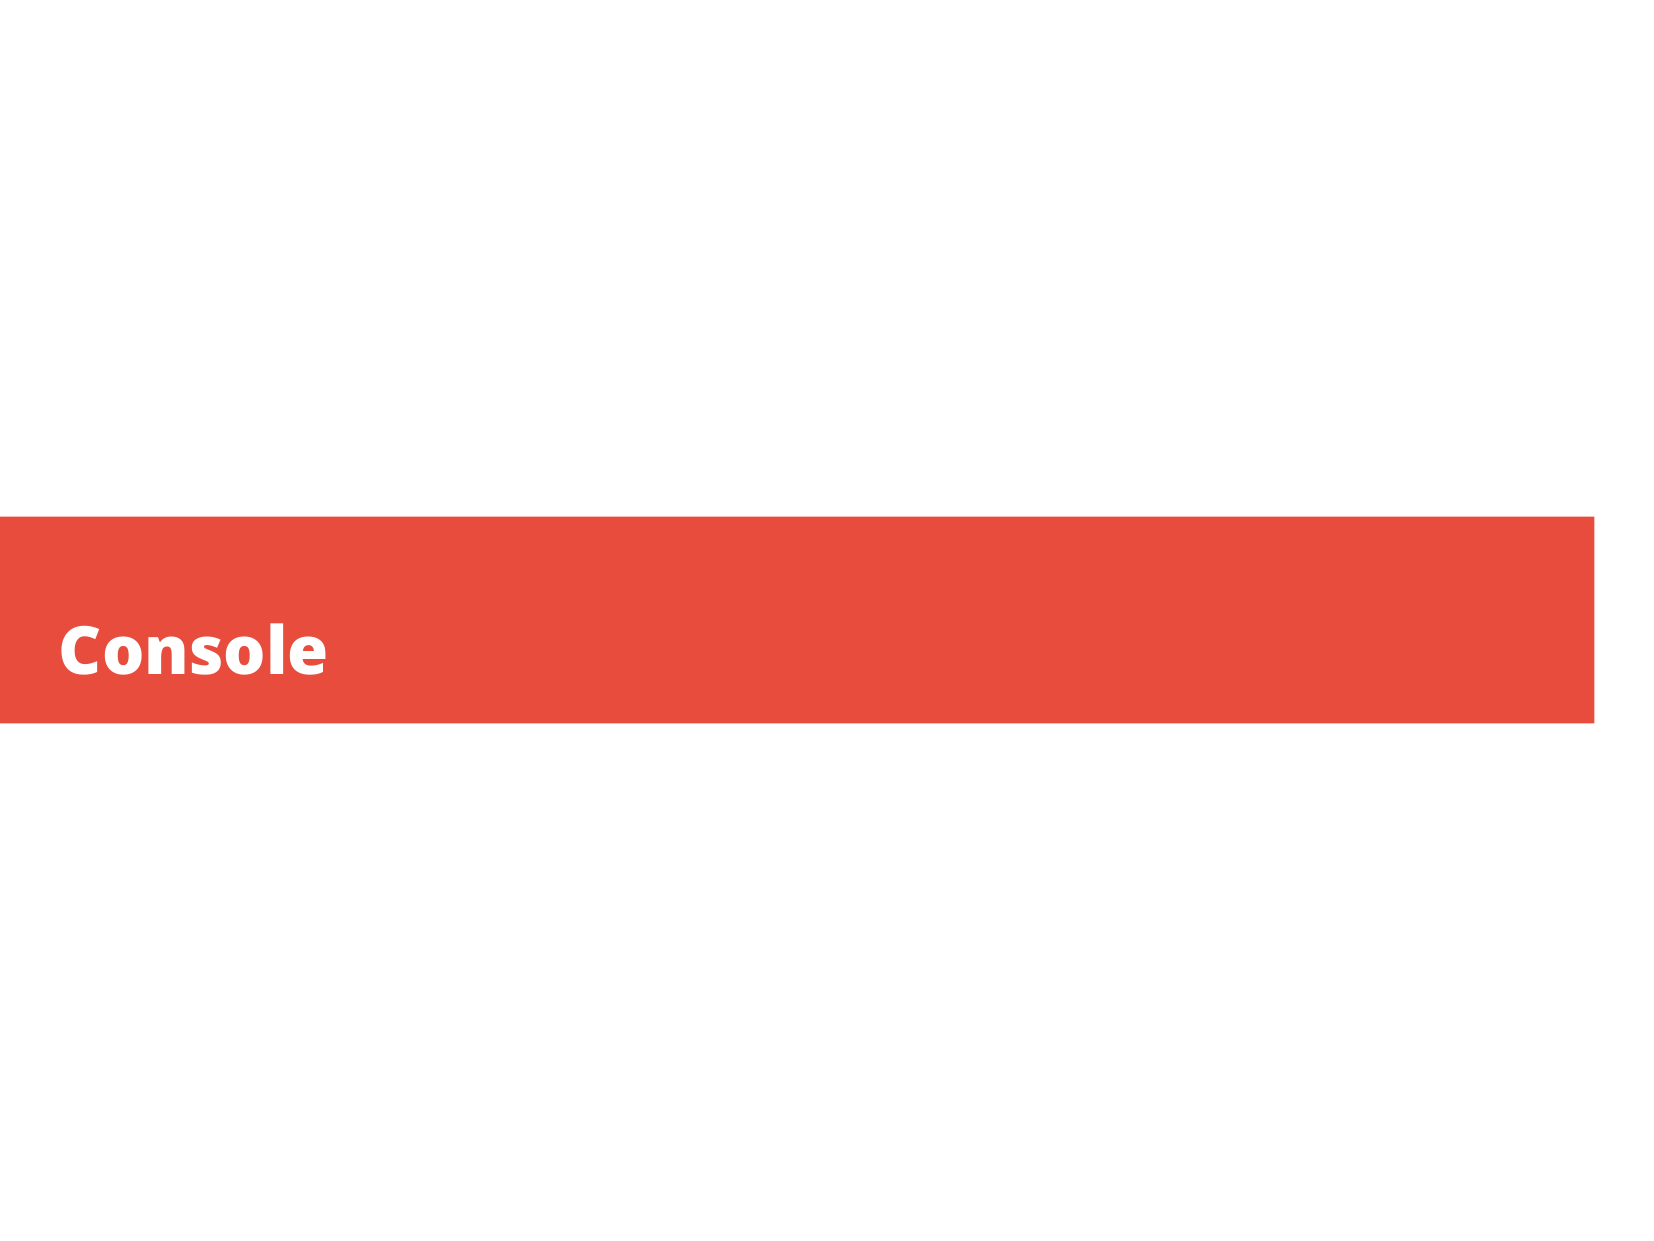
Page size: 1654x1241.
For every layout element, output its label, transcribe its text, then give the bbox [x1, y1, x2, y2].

title Console [59, 546, 1595, 694]
